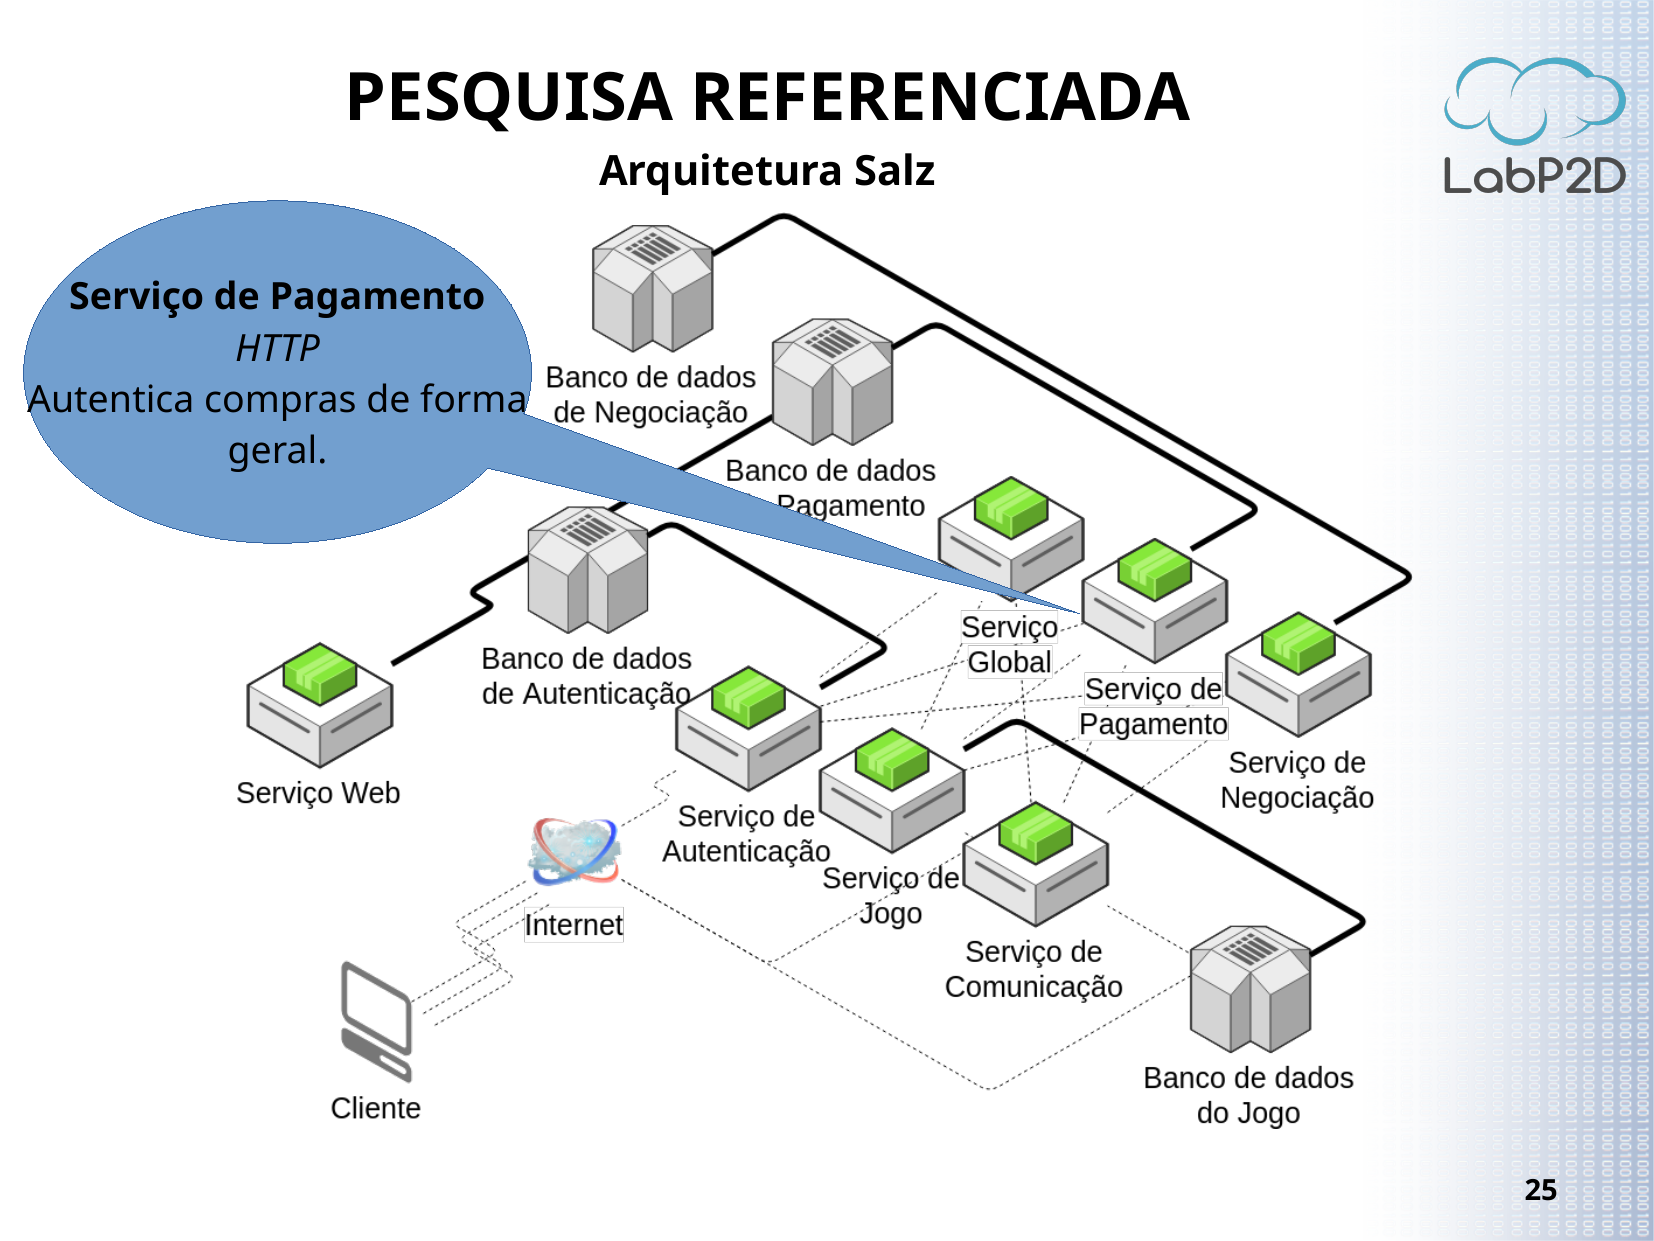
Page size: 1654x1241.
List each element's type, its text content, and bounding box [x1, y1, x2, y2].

text_box Serviço de Pagamento HTTP Autentica compras de forma geral. [23, 200, 1080, 614]
title PESQUISA REFERENCIADA Arquitetura Salz [82, 19, 1453, 227]
picture [236, 1, 1654, 1240]
